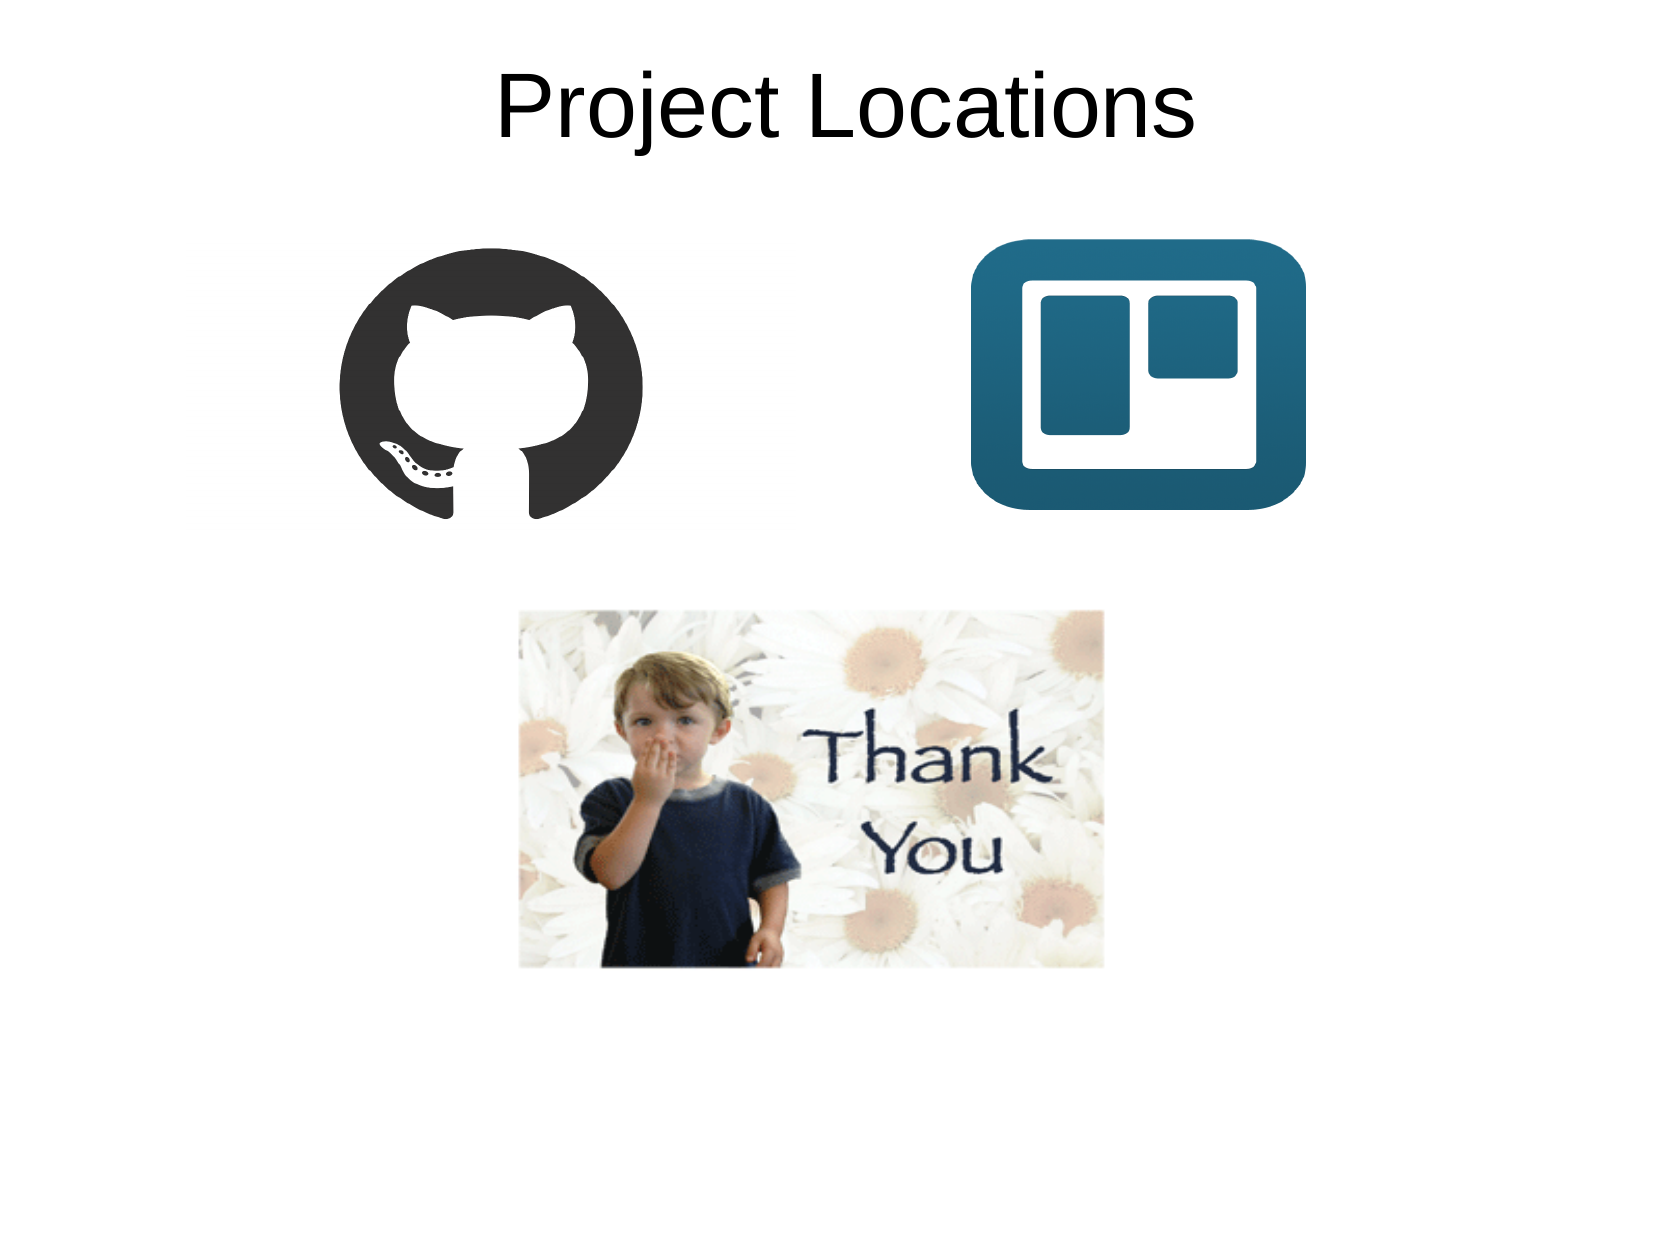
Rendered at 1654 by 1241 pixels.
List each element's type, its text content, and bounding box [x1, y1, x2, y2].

picture [186, 237, 1111, 1051]
text_box Project Locations [480, 47, 1291, 166]
picture [971, 239, 1306, 511]
